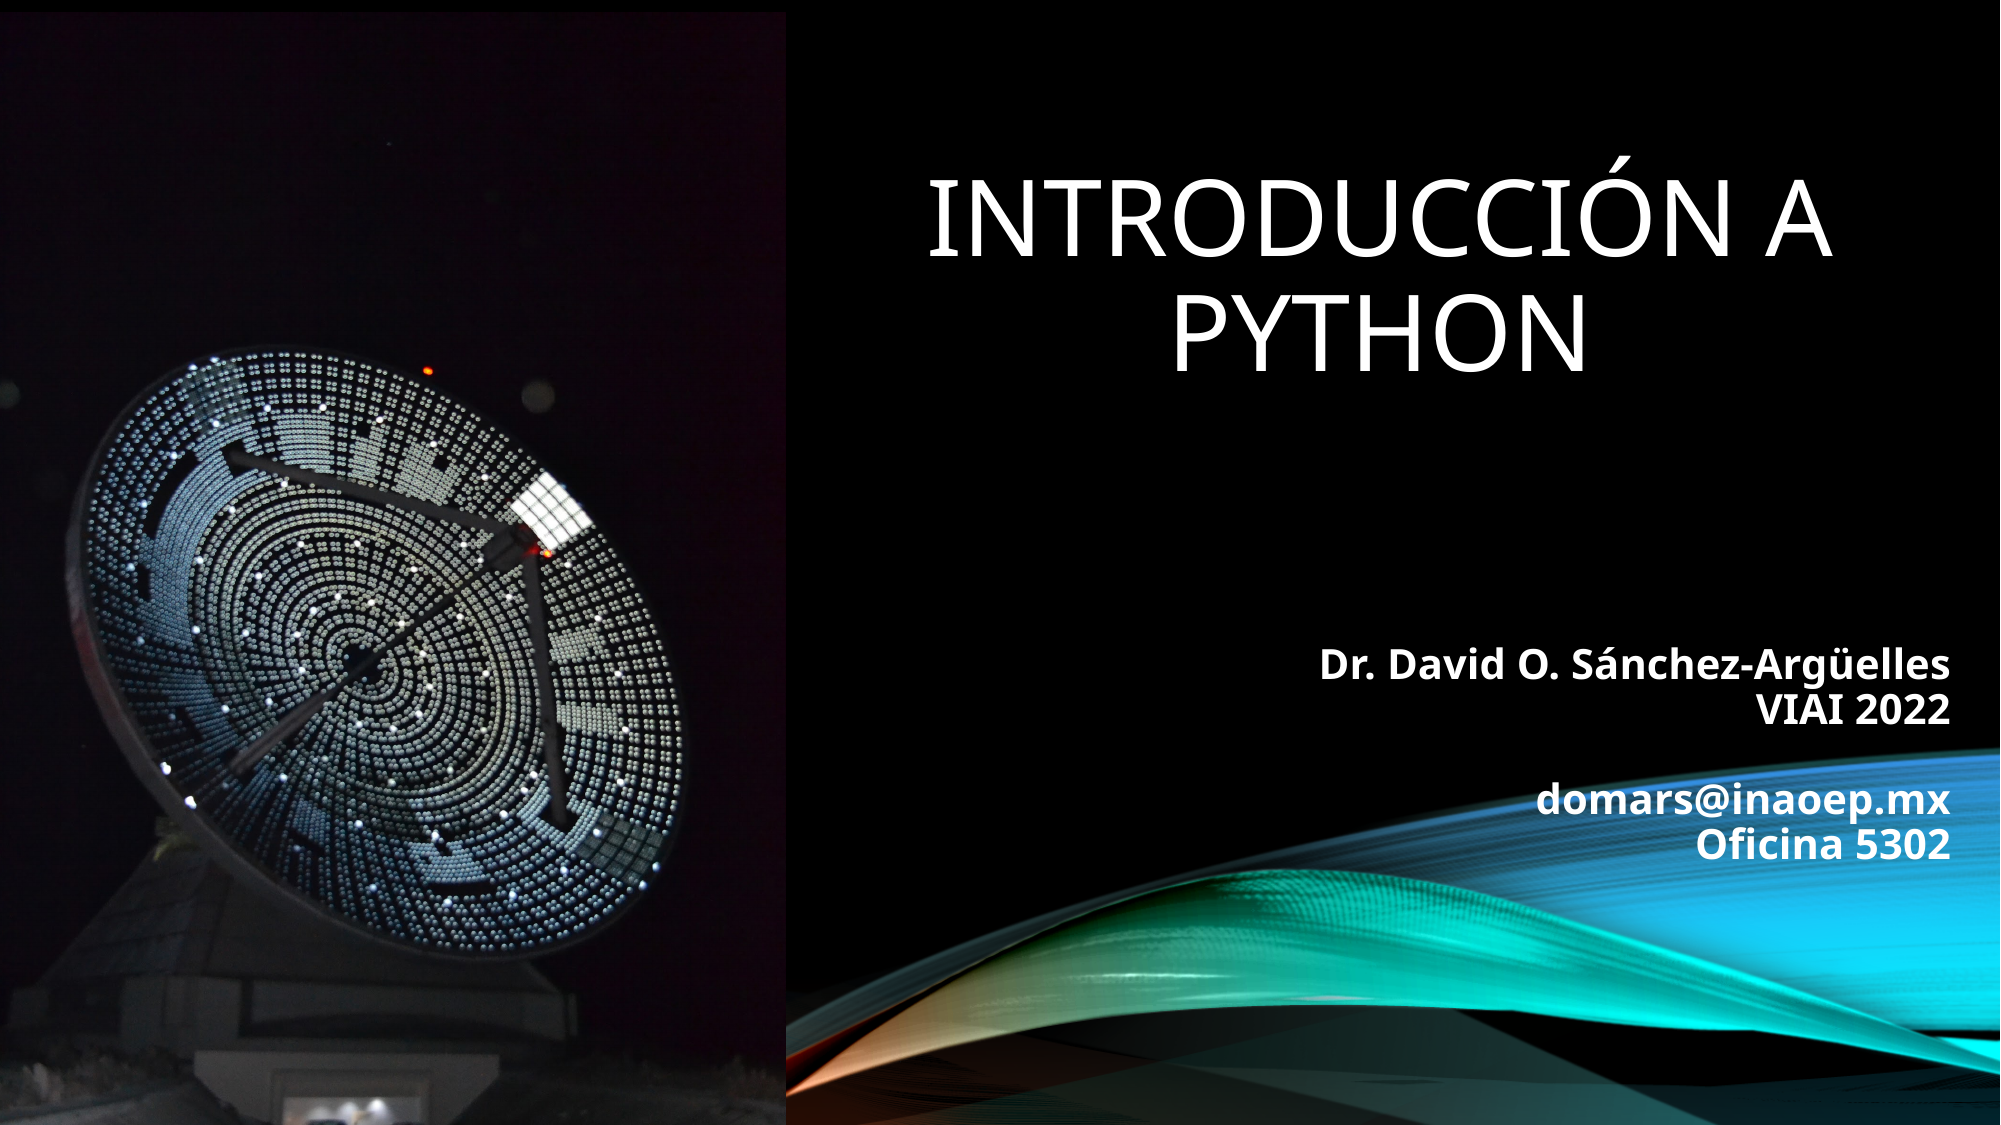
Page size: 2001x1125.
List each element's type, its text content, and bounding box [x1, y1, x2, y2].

text_box INTRODUCCIÓN A PYTHON [786, 33, 2000, 526]
picture [0, 12, 2000, 1125]
text_box Dr. David O. Sánchez-Argüelles VIAI 2022 domars@inaoep.mx Oficina 5302 [1282, 635, 1967, 748]
